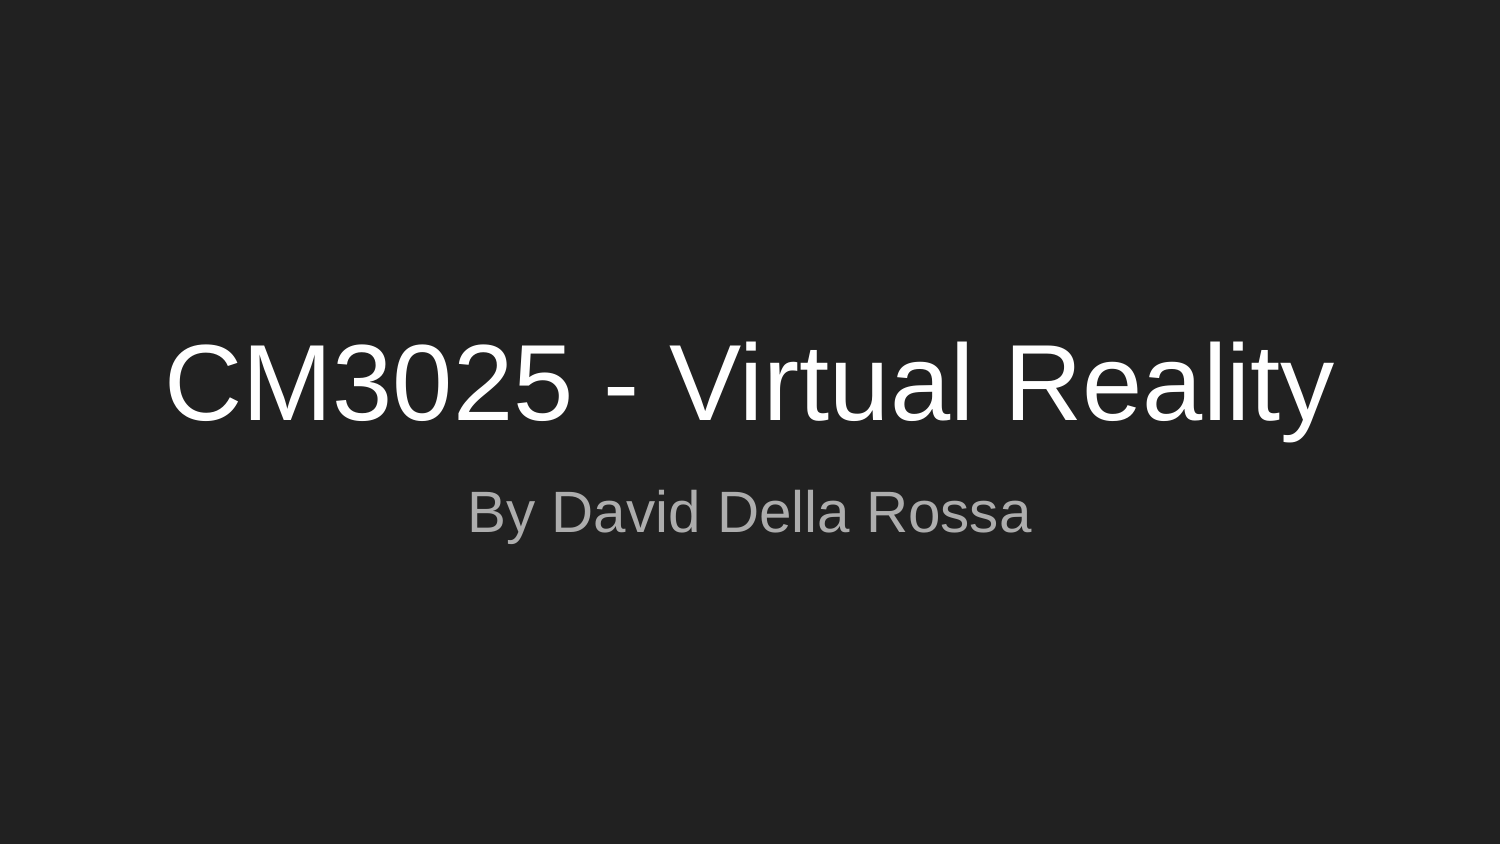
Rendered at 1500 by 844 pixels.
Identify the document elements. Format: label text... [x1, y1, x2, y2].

title CM3025 - Virtual Reality [51, 122, 1449, 459]
subtitle By David Della Rossa [51, 464, 1449, 595]
